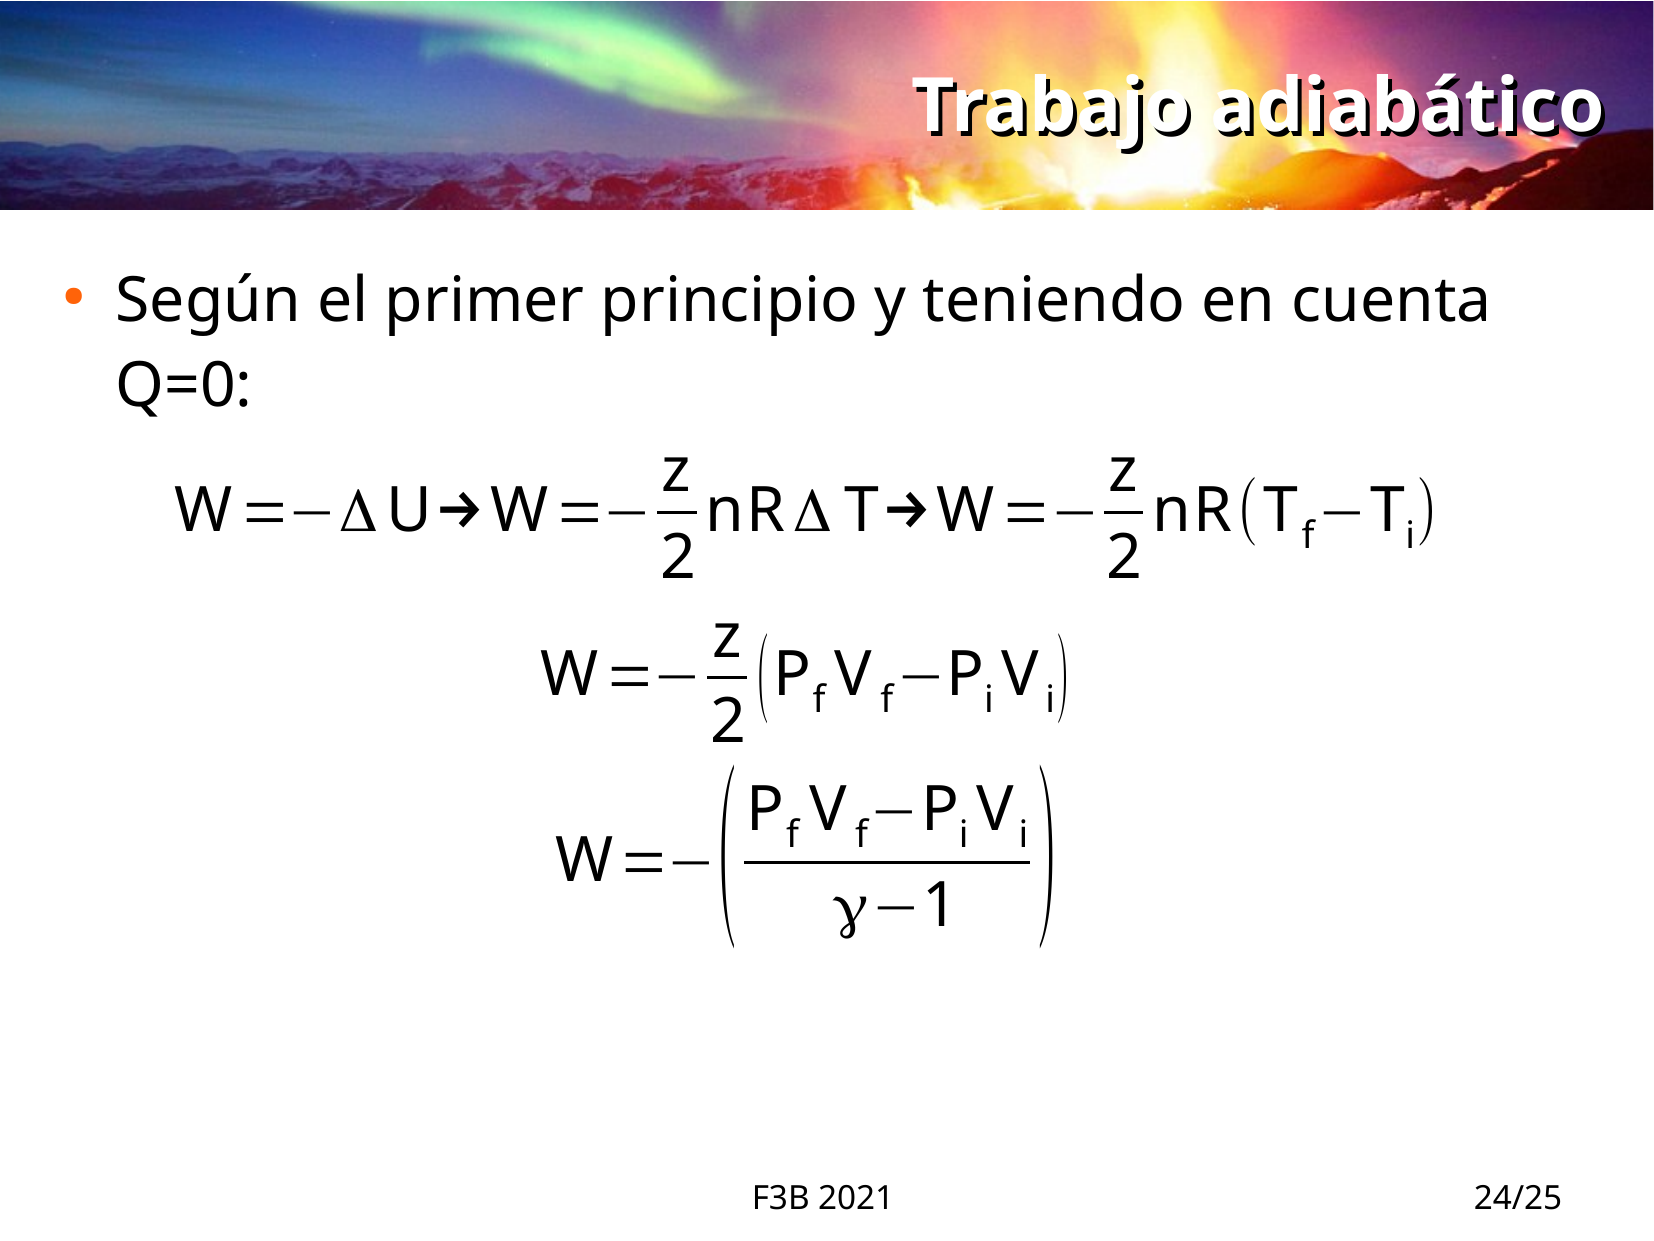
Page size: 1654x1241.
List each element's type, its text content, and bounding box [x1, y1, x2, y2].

picture [0, 1, 1654, 210]
chart [166, 431, 1444, 953]
title Trabajo adiabático [45, 15, 1606, 191]
list Según el primer principio y teniendo en cuenta Q=0: [45, 255, 1606, 1156]
